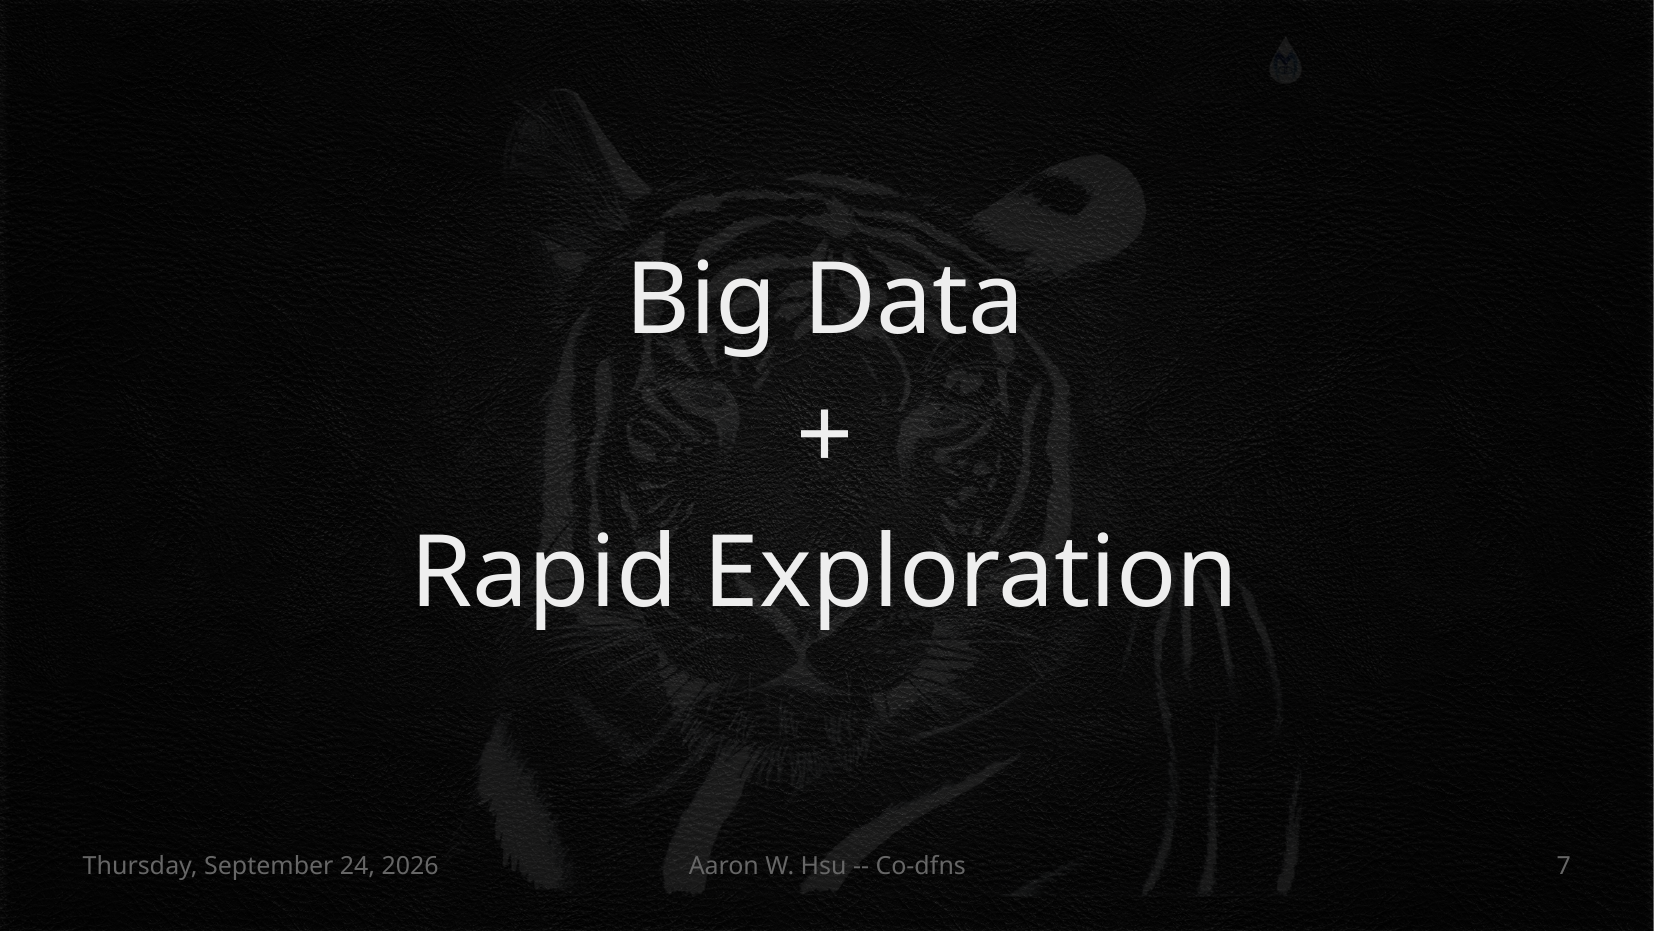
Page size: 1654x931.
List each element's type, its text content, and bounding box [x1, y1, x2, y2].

text_box Big Data + Rapid Exploration [60, 219, 1591, 639]
picture [0, 0, 1654, 931]
